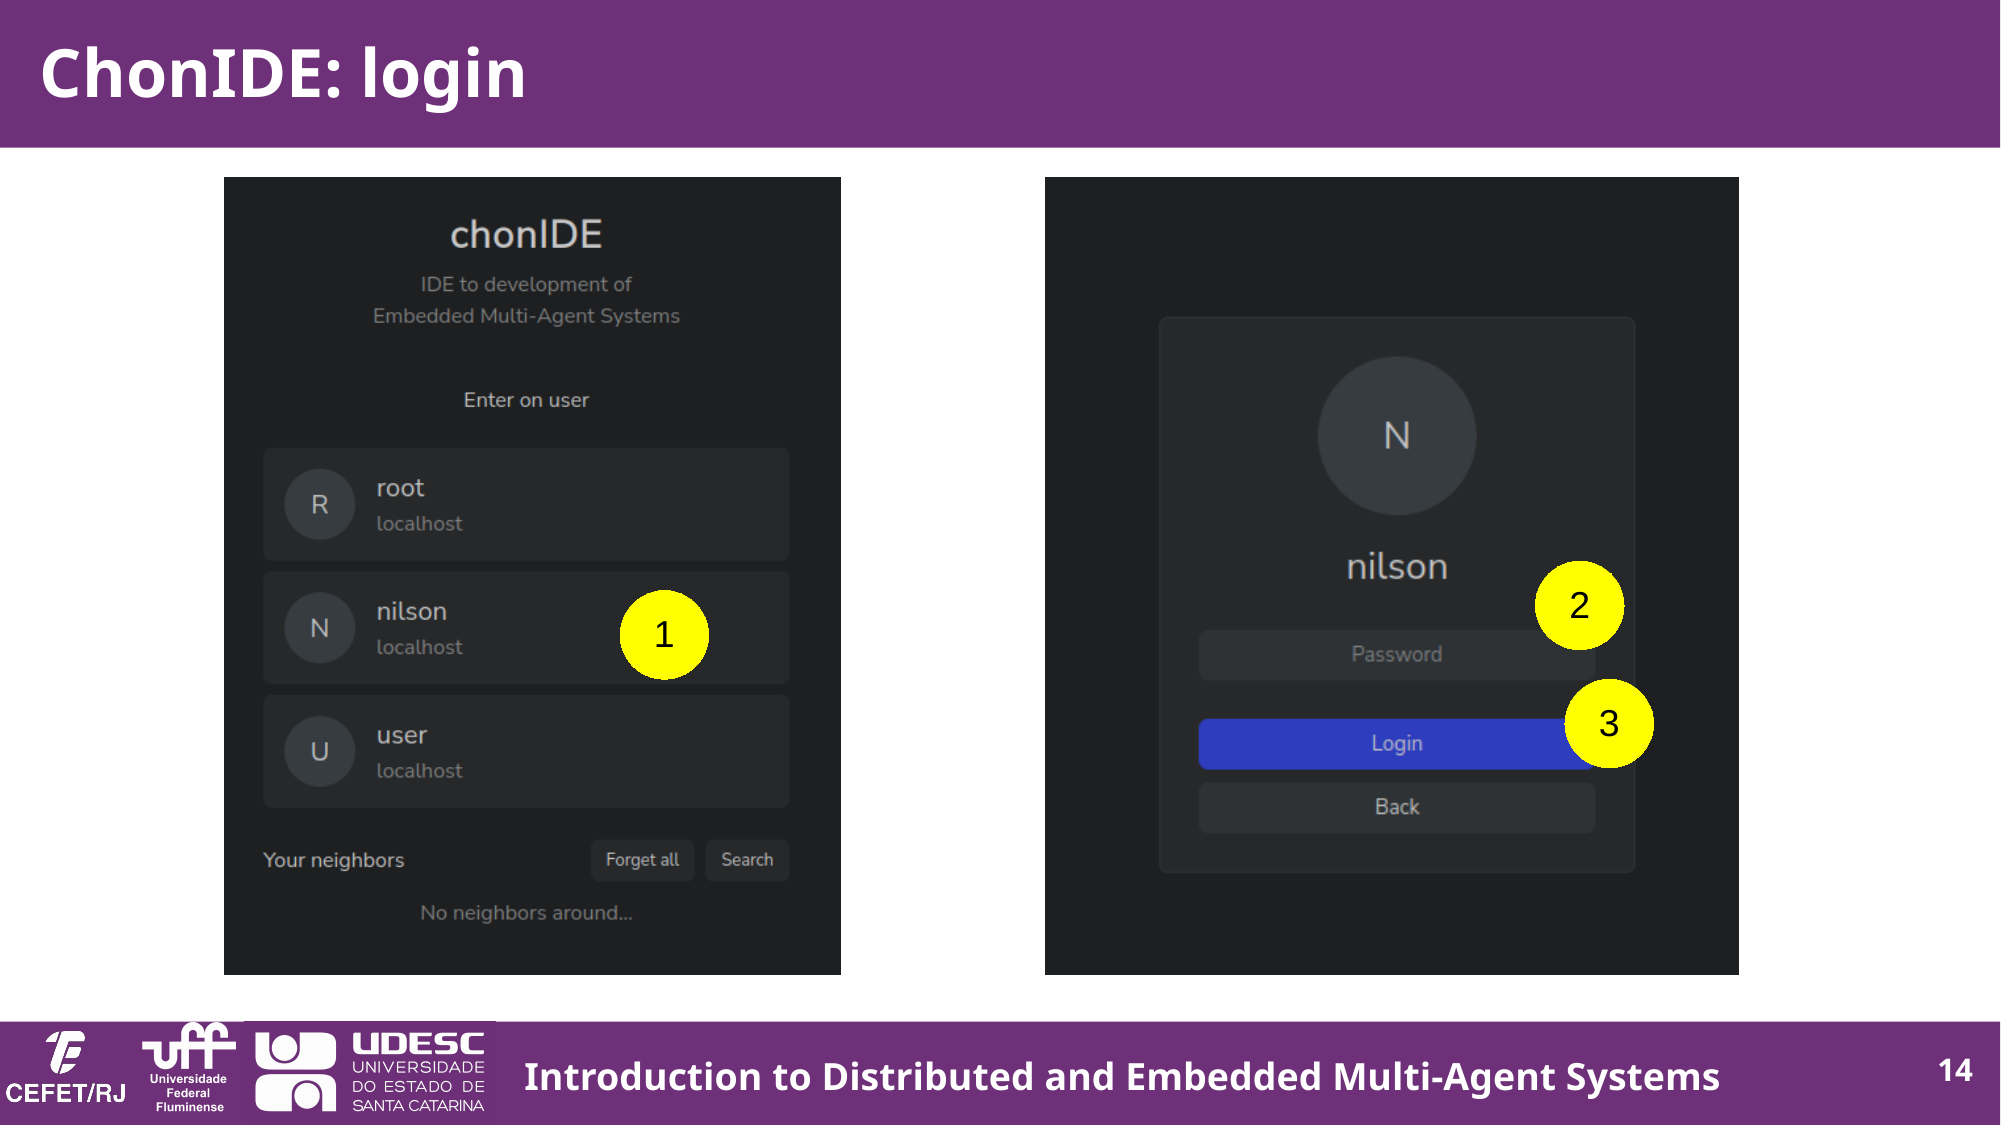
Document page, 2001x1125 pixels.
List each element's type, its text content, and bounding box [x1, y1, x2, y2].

picture [141, 1021, 237, 1117]
picture [244, 1021, 496, 1123]
text_box 3 [1564, 679, 1654, 768]
picture [224, 177, 841, 975]
picture [6, 1009, 125, 1125]
text_box 2 [1535, 561, 1625, 650]
picture [1045, 177, 1739, 975]
text_box ChonIDE: login [25, 23, 1998, 116]
text_box 1 [620, 590, 709, 680]
